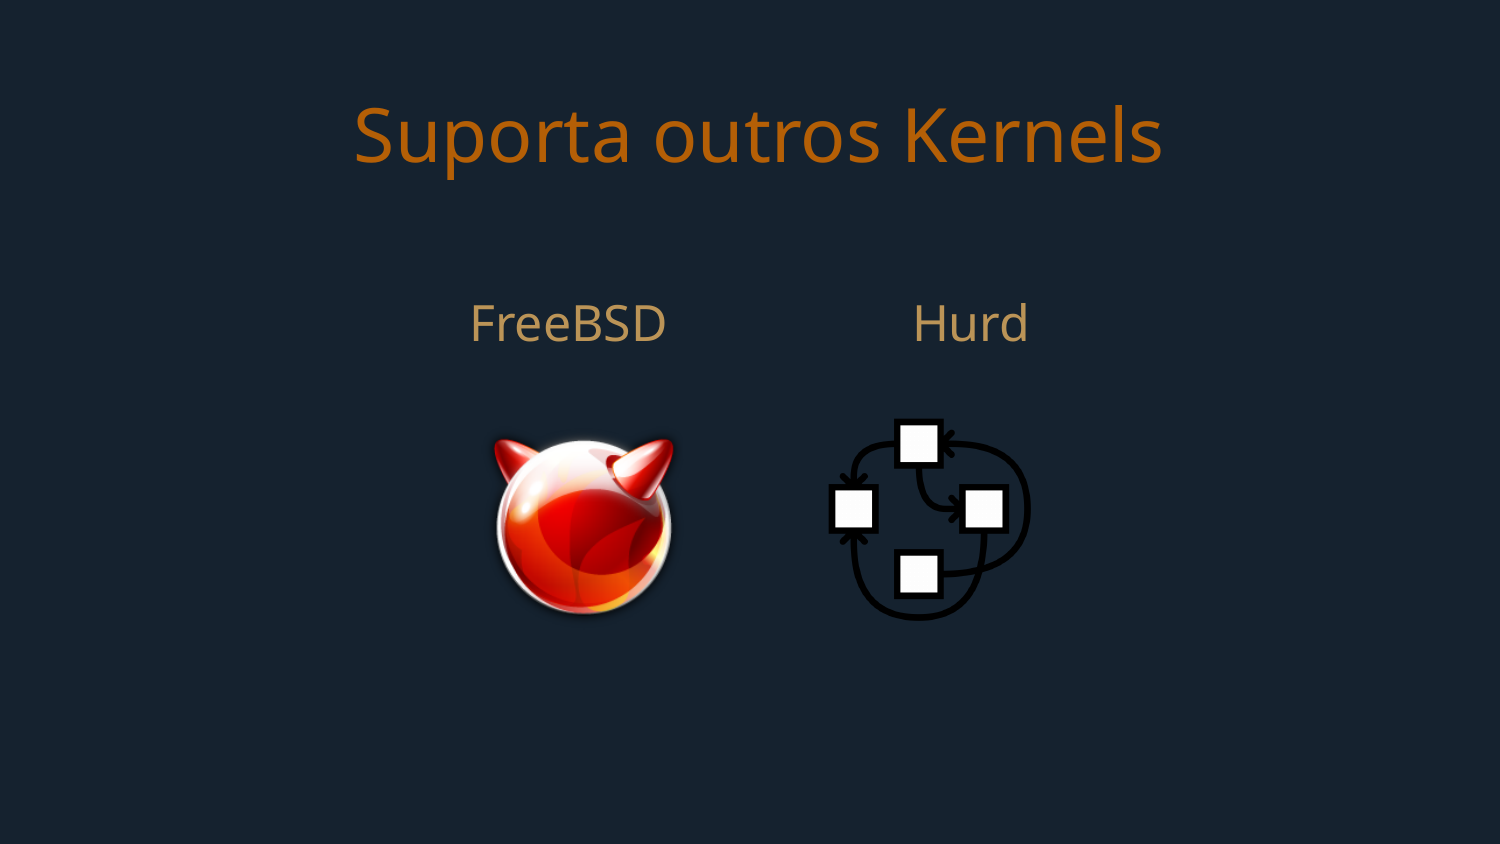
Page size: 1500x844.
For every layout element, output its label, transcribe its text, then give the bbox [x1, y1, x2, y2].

picture [821, 411, 1038, 628]
list FreeBSD Hurd [51, 216, 1449, 628]
picture [481, 426, 698, 630]
title Suporta outros Kernels [51, 72, 1449, 167]
